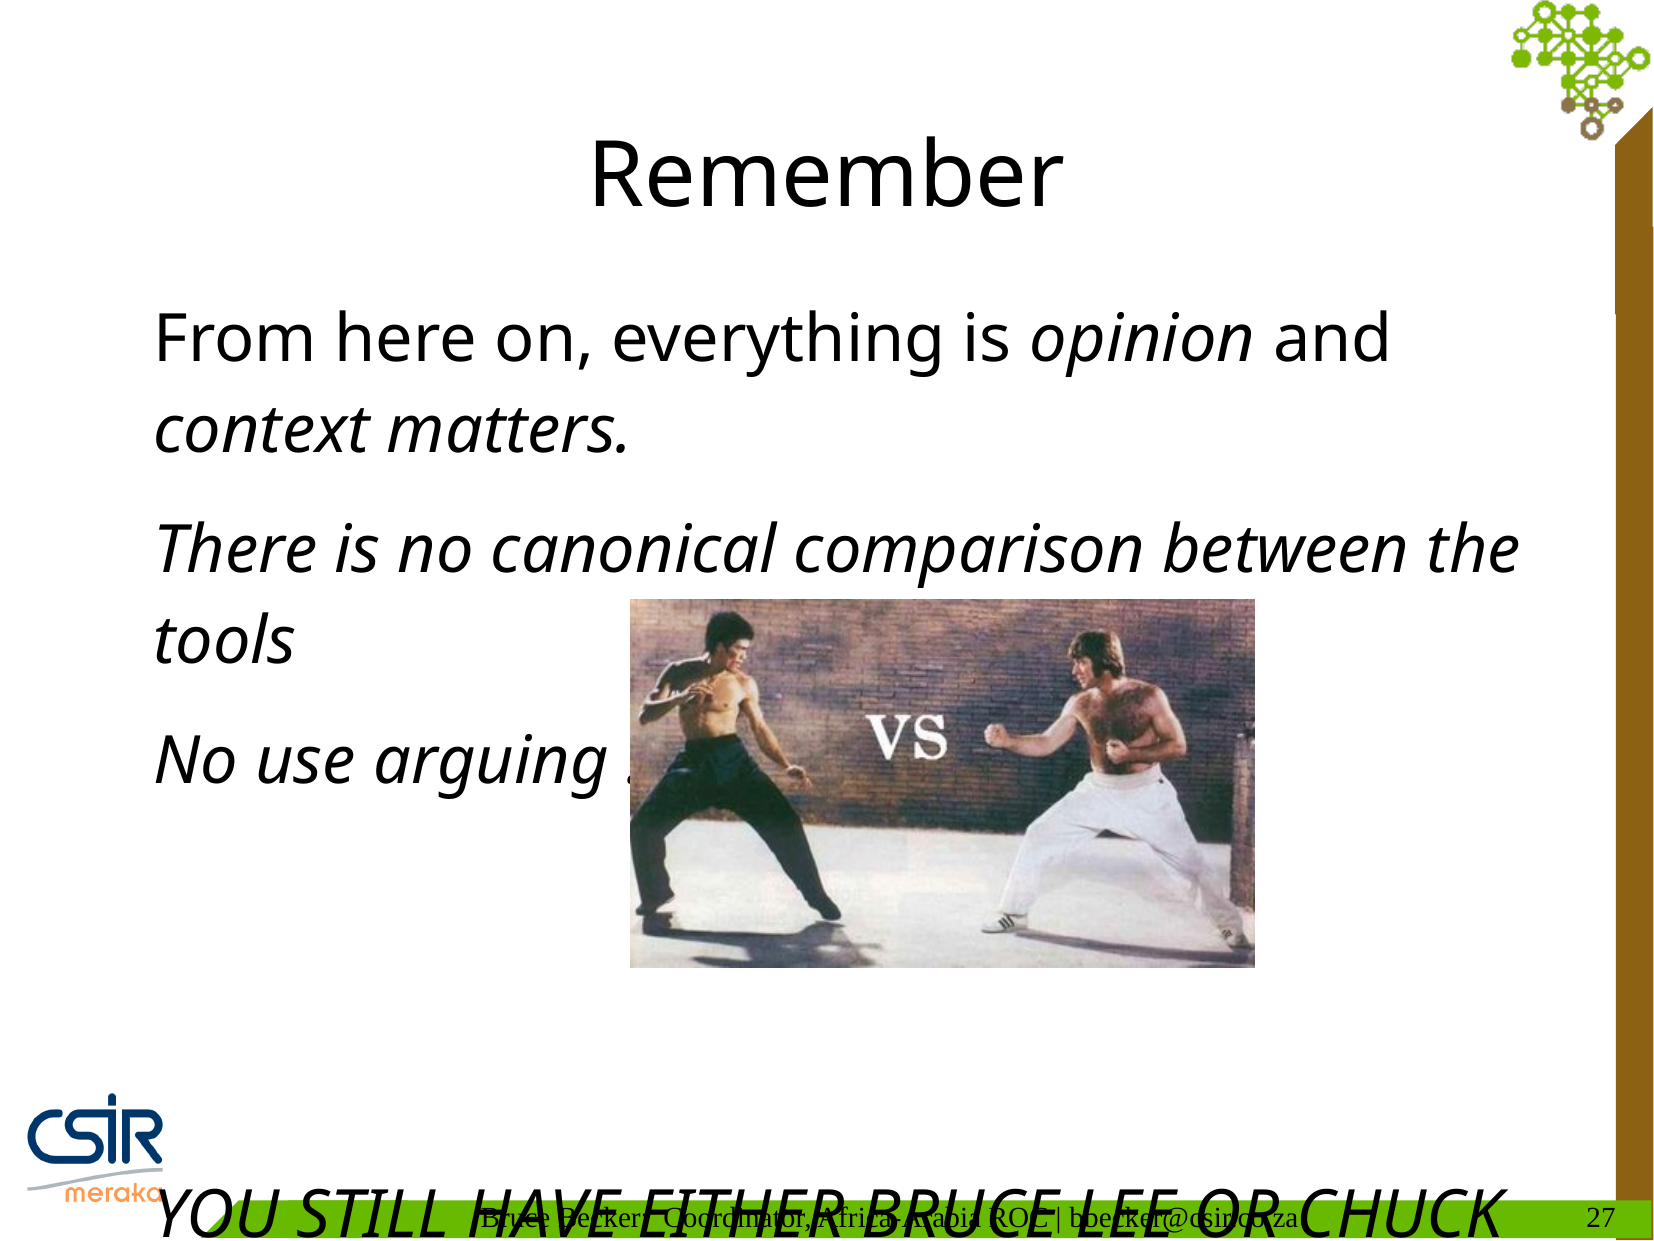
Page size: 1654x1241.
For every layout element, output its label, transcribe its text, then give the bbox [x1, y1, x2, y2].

list From here on, everything is opinion and context matters. There is no canonical comparison between the tools No use arguing : YOU STILL HAVE EITHER BRUCE LEE OR CHUCK NORRIS ON YOUR SIDE !!! [82, 290, 1571, 1010]
picture [12, 1074, 178, 1225]
picture [630, 599, 1255, 968]
picture [172, 1212, 178, 1225]
picture [1503, 0, 1654, 144]
title Remember [82, 67, 1571, 275]
